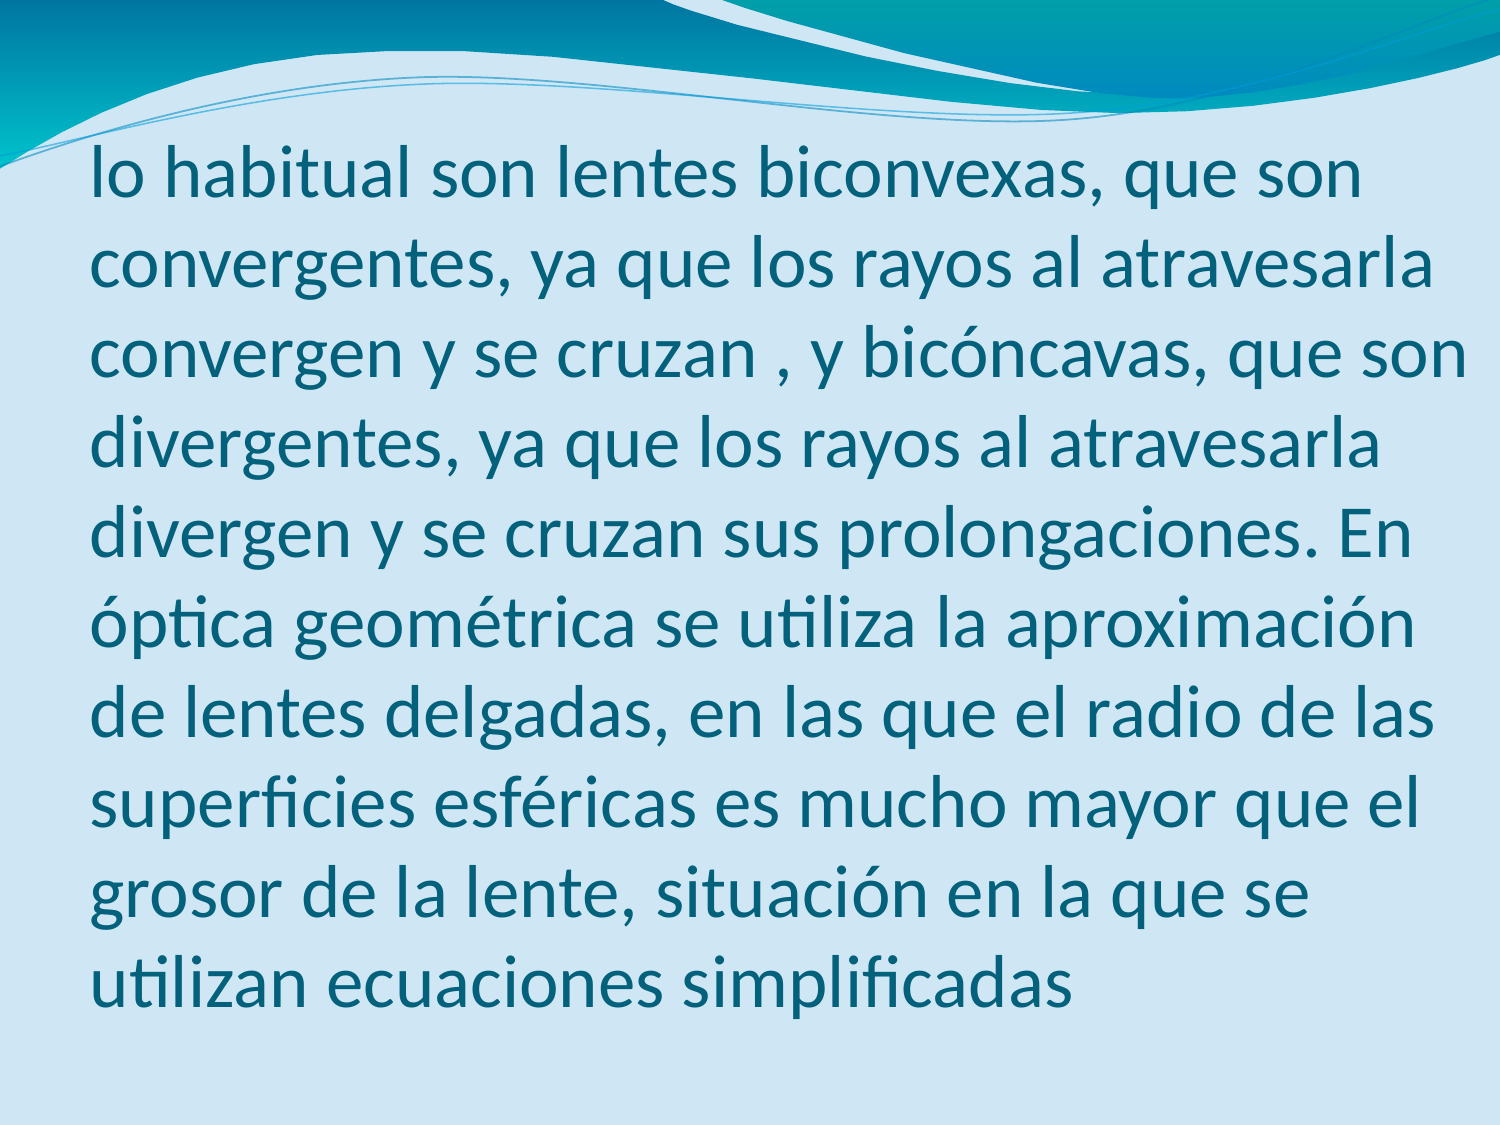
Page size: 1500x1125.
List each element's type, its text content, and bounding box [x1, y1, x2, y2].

title lo habitual son lentes biconvexas, que son convergentes, ya que los rayos al atravesarla convergen y se cruzan , y bicóncavas, que son divergentes, ya que los rayos al atravesarla divergen y se cruzan sus prolongaciones. En óptica geométrica se utiliza la aproximación de lentes delgadas, en las que el radio de las superficies esféricas es mucho mayor que el grosor de la lente, situación en la que se utilizan ecuaciones simplificadas [75, 115, 1500, 1071]
